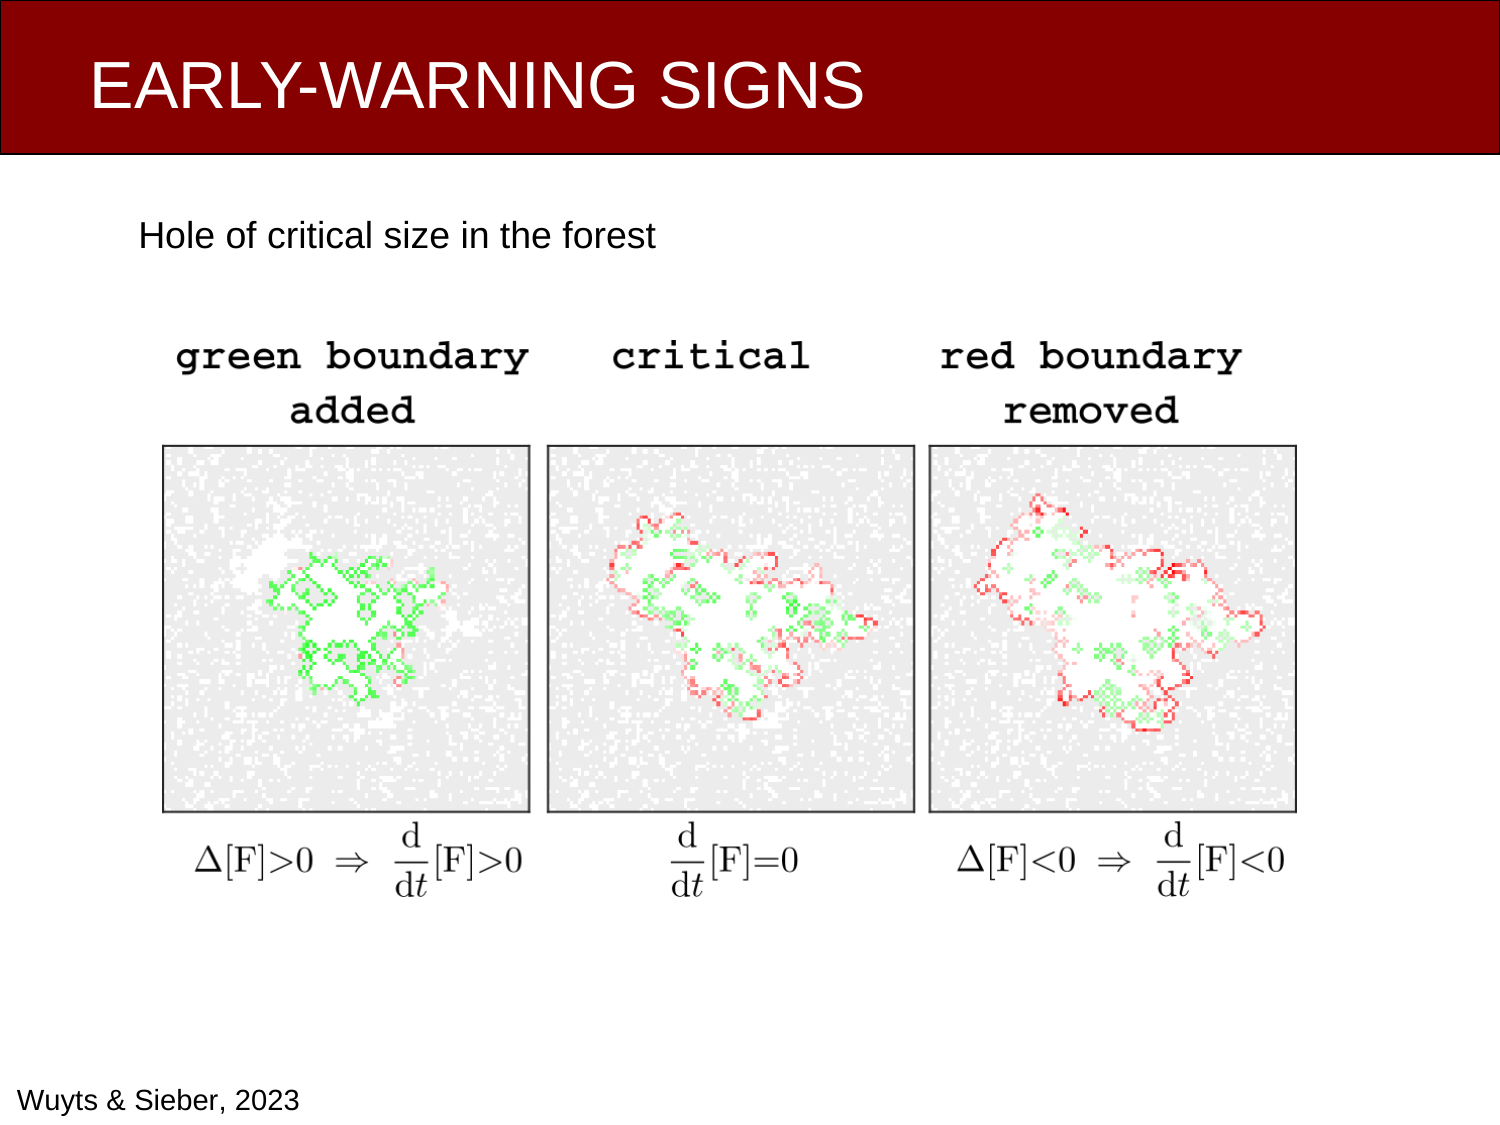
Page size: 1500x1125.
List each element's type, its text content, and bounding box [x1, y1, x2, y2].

text_box [0, 0, 1500, 154]
picture [162, 340, 1297, 897]
text_box Hole of critical size in the forest [123, 203, 771, 264]
text_box Wuyts & Sieber, 2023 [2, 1038, 442, 1125]
title EARLY-WARNING SIGNS [74, 3, 1425, 160]
